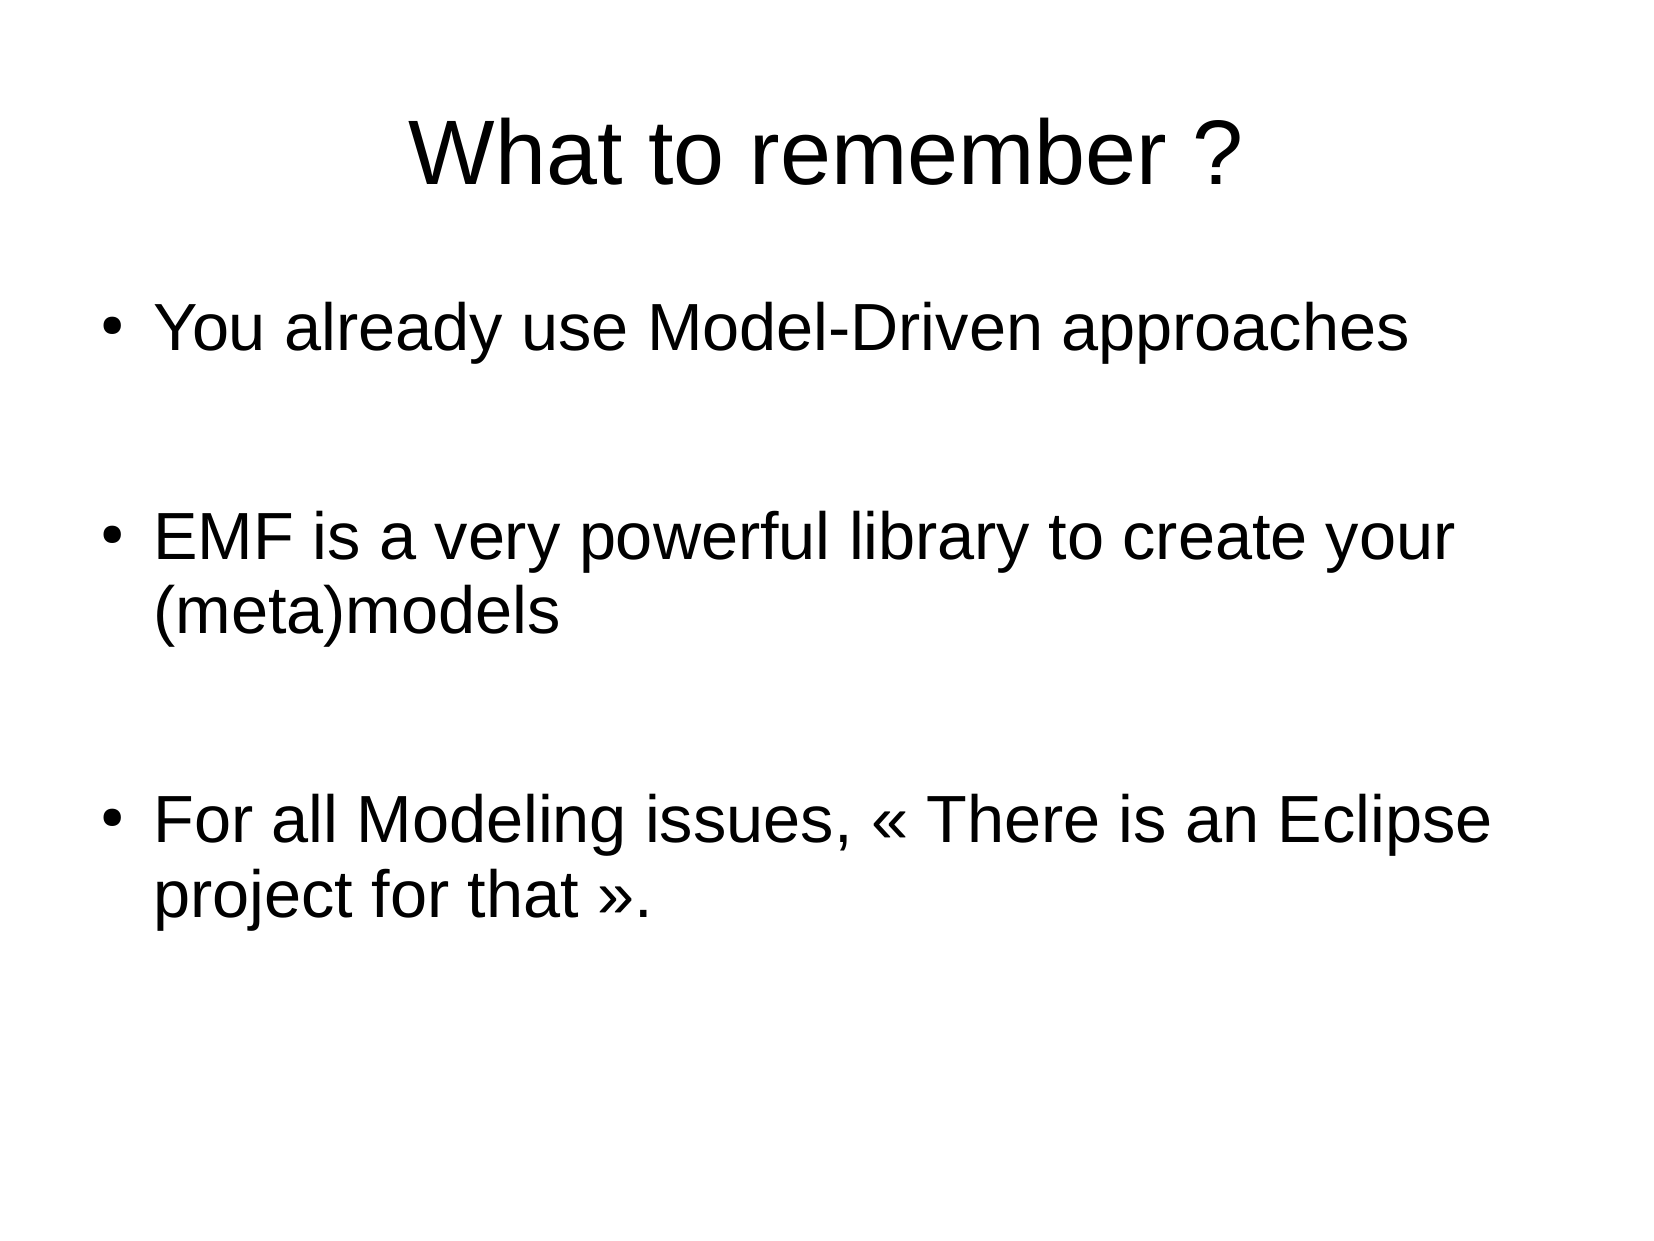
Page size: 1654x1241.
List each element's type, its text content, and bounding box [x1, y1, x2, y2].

title What to remember ? [82, 49, 1571, 257]
list You already use Model-Driven approaches EMF is a very powerful library to create your (meta)models For all Modeling issues, « There is an Eclipse project for that ». [82, 290, 1571, 1109]
